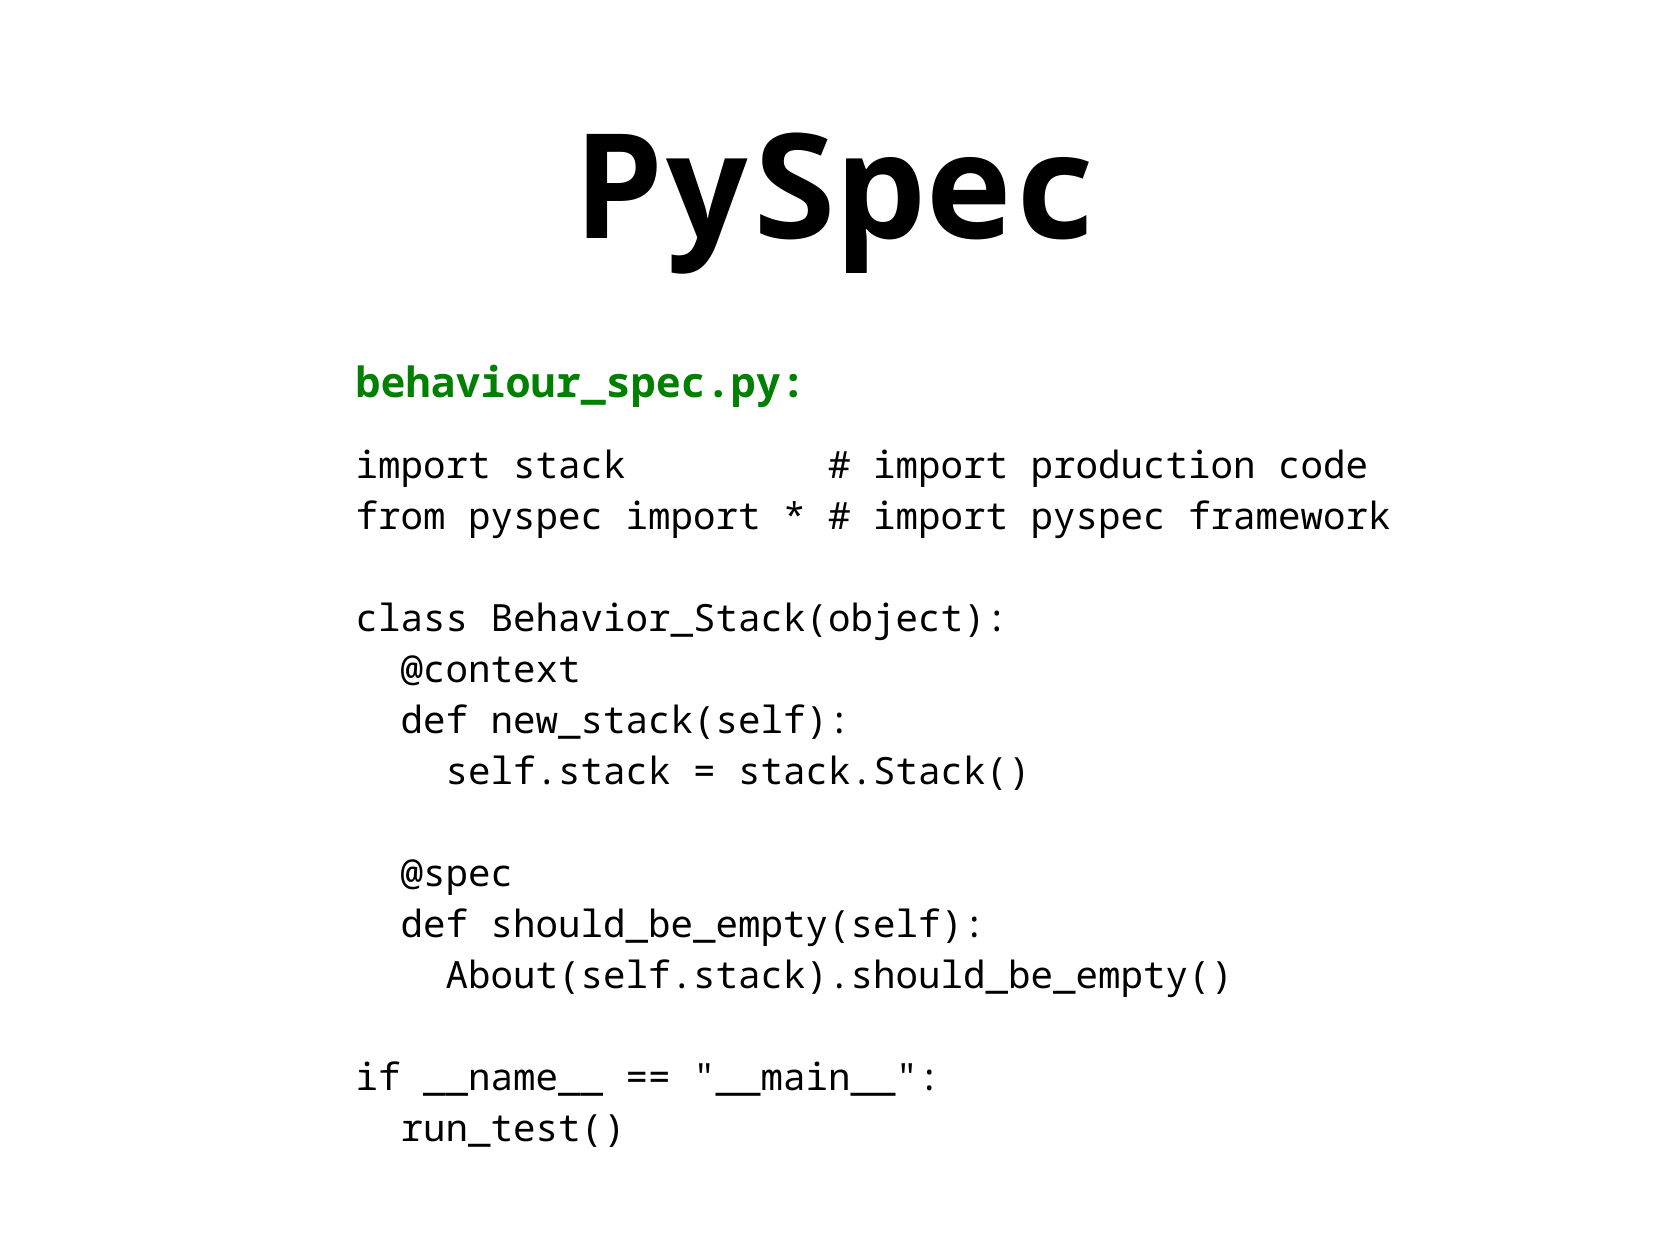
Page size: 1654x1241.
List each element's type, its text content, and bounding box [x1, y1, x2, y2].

text_box behaviour_spec.py: import stack # import production code from pyspec import * # import pyspec framework class Behavior_Stack(object): @context def new_stack(self): self.stack = stack.Stack() @spec def should_be_empty(self): About(self.stack).should_be_empty() if __name__ == "__main__": run_test() [340, 345, 1653, 1088]
text_box PySpec [463, 75, 1213, 263]
